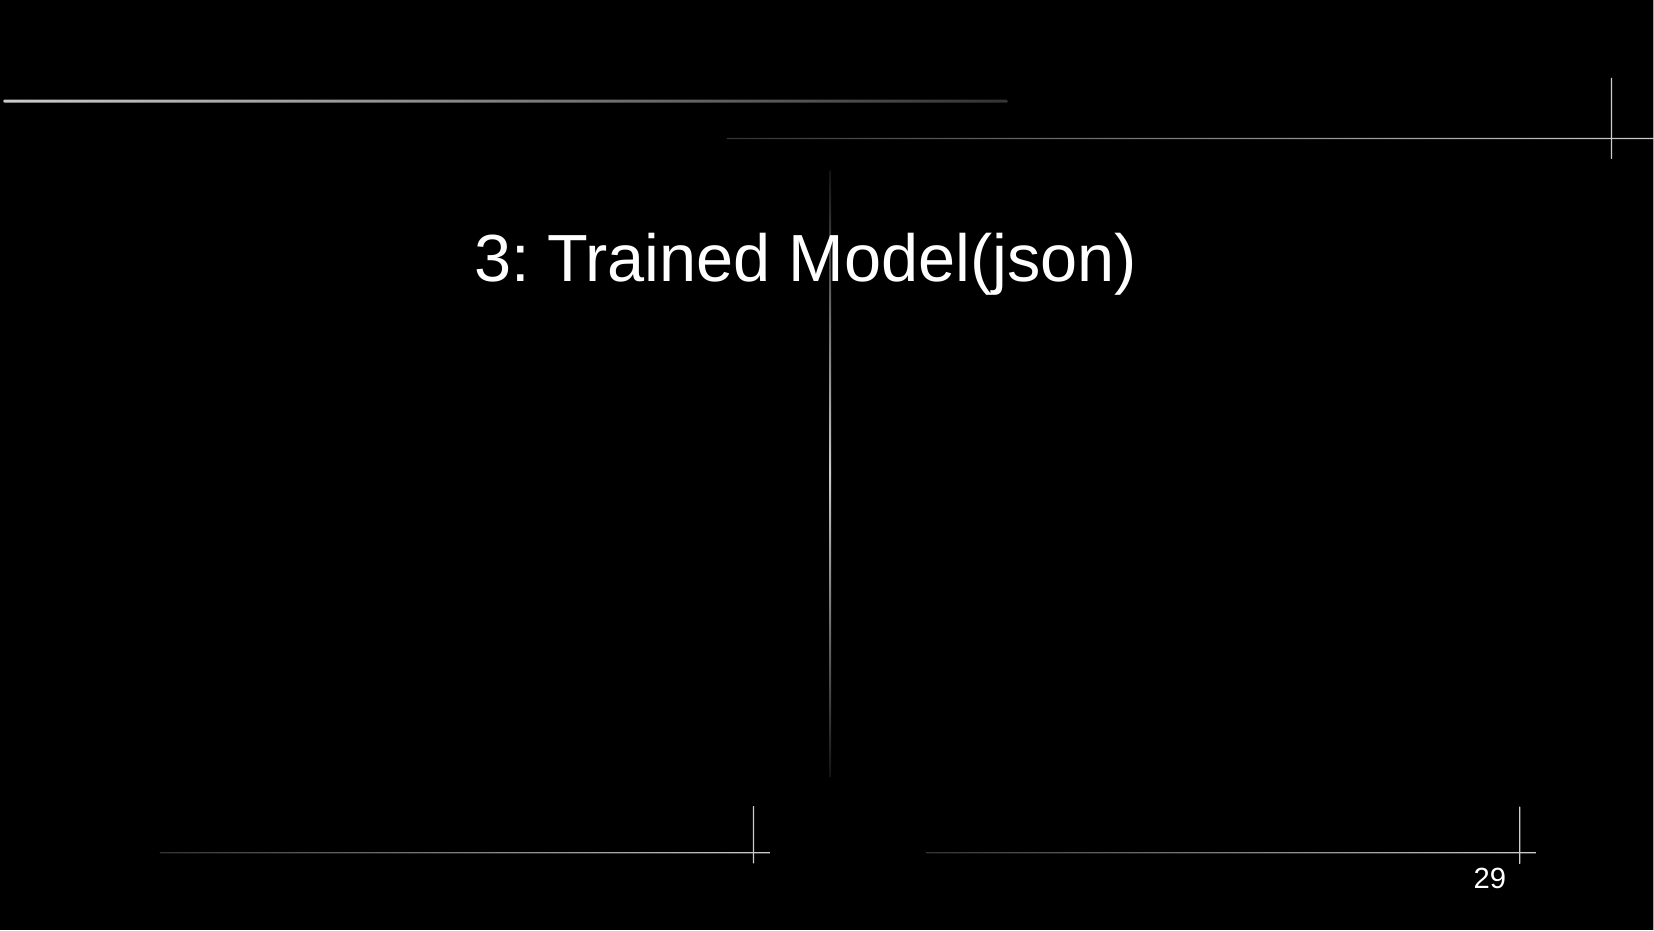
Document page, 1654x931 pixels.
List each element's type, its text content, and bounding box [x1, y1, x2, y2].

subtitle 3: Trained Model(json) [23, 11, 1589, 505]
